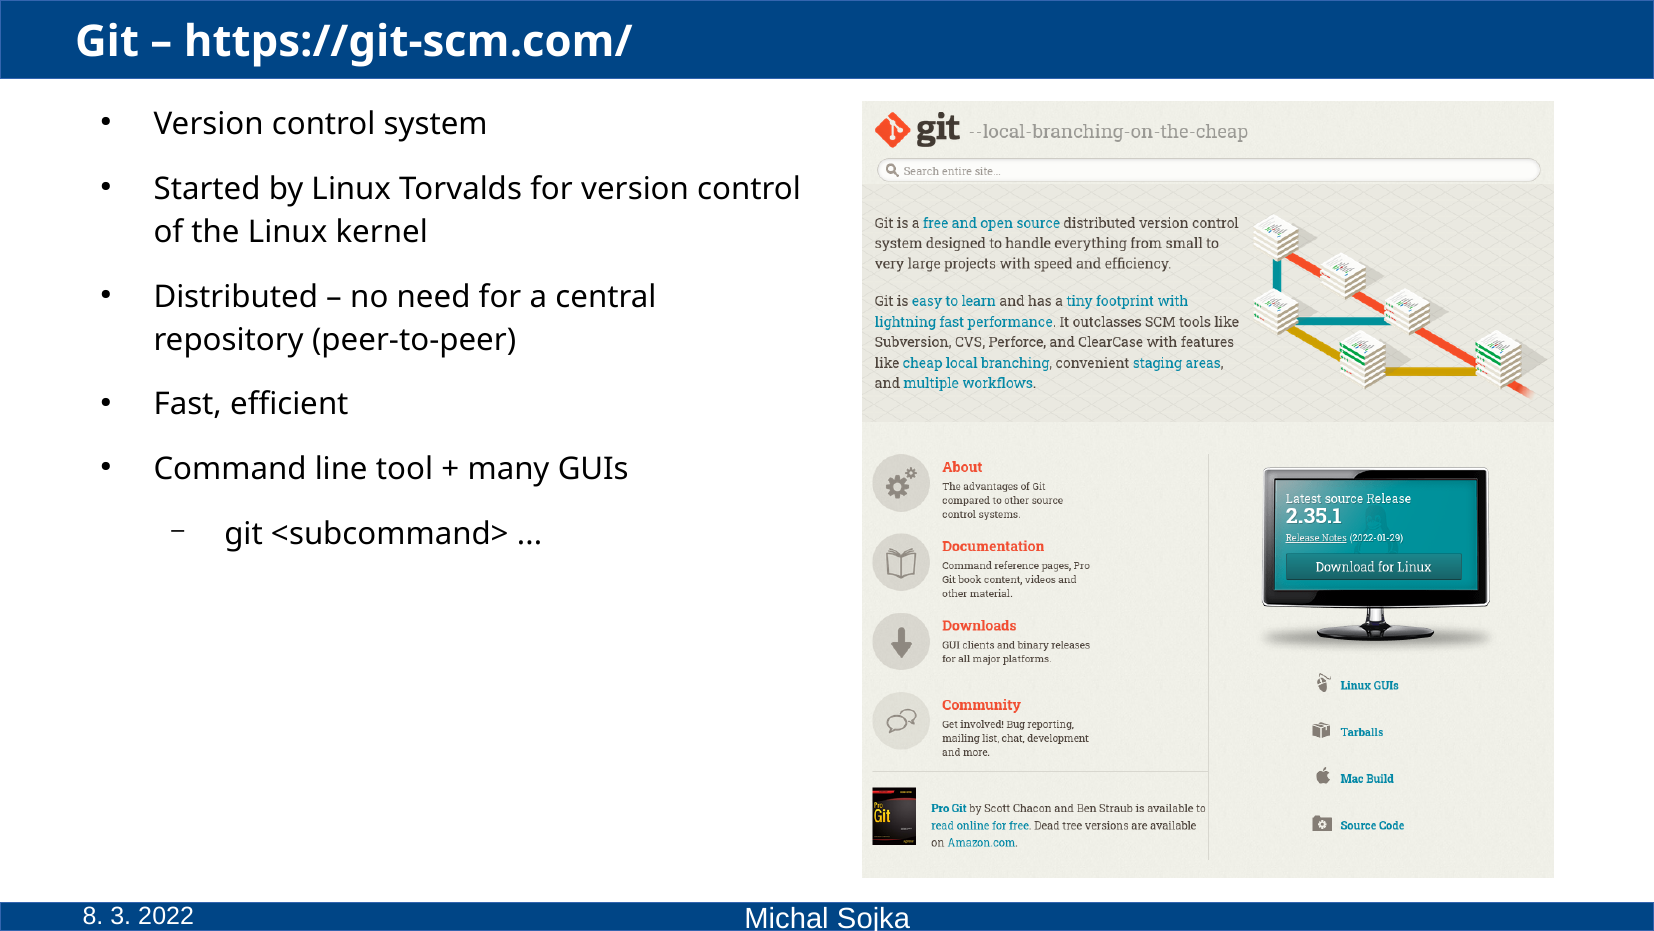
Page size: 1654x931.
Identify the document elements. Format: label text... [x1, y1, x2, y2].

list Version control system Started by Linux Torvalds for version control of the Linux kernel Distributed – no need for a central repository (peer-to-peer) Fast, efficient Command line tool + many GUIs git <subcommand> ... [82, 101, 809, 878]
picture [845, 101, 1572, 878]
title Git – https://git-scm.com/ [75, 0, 1654, 79]
